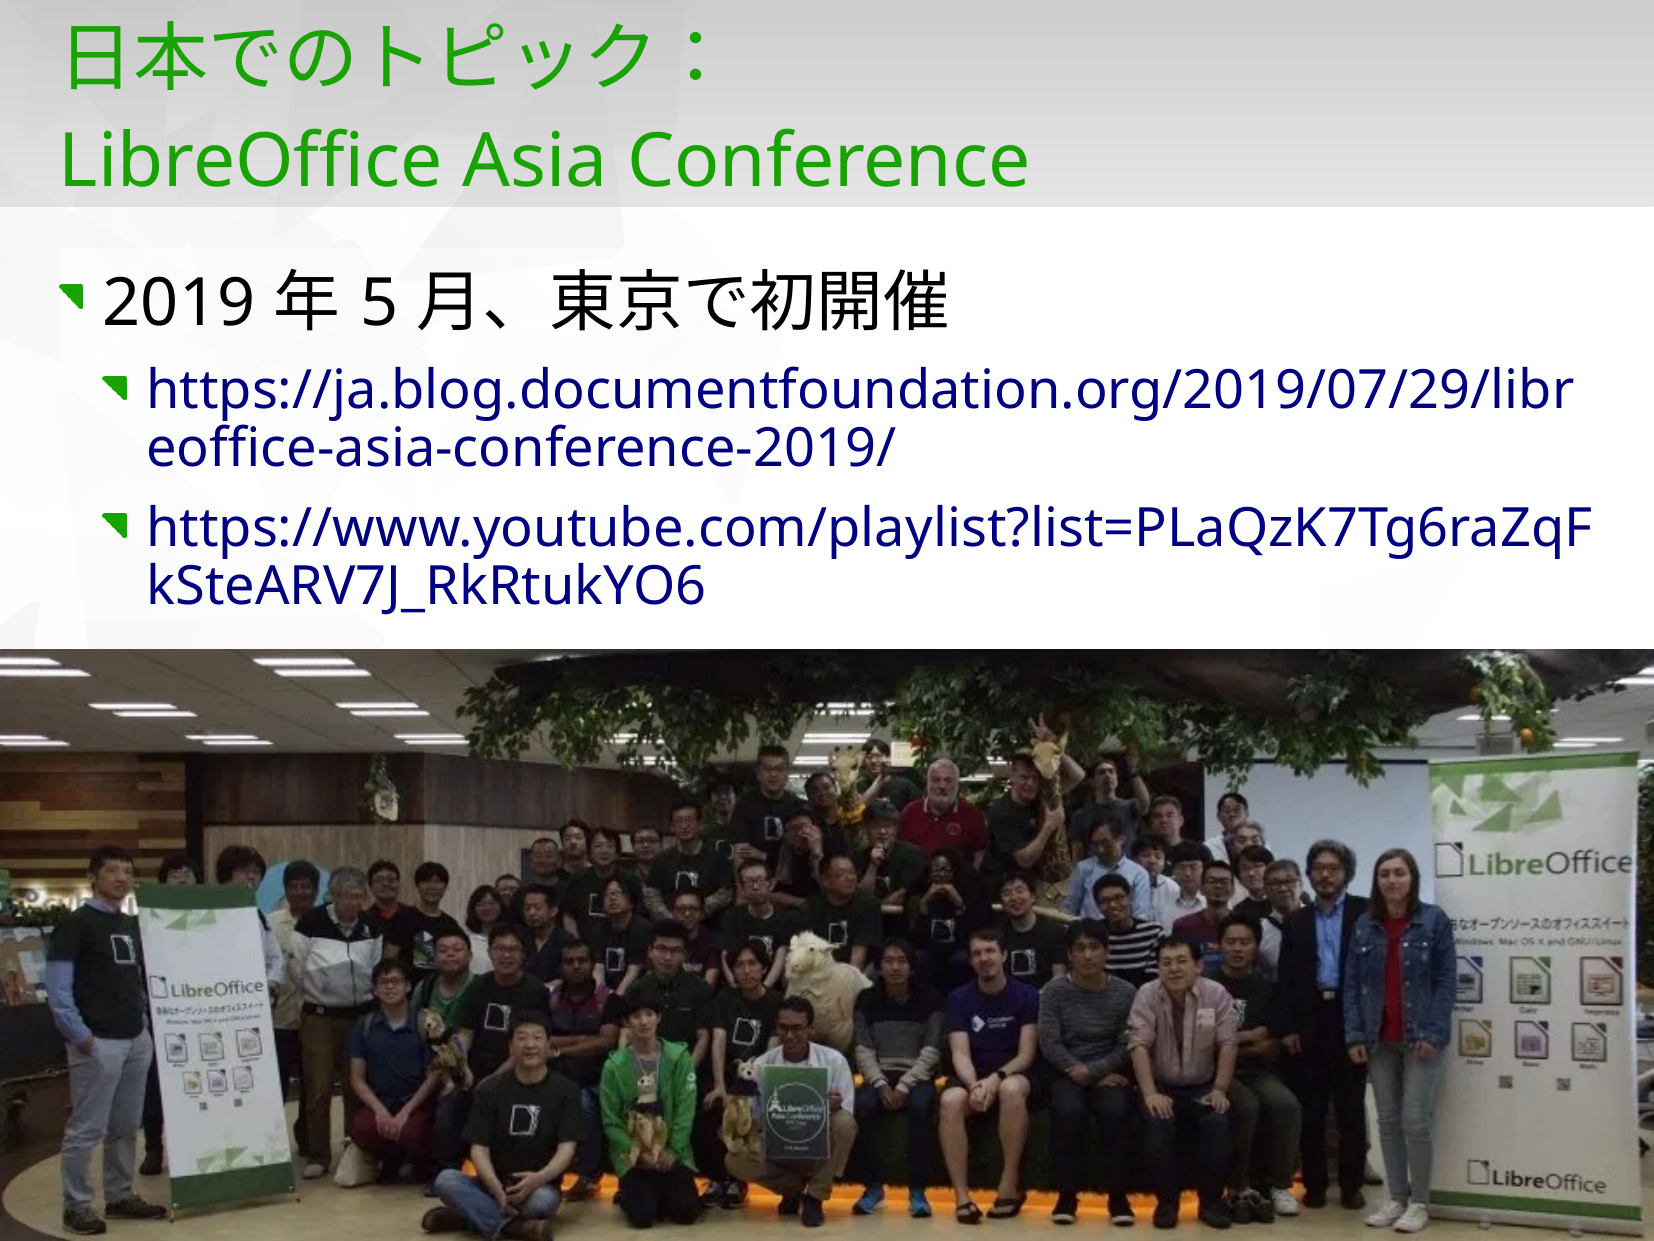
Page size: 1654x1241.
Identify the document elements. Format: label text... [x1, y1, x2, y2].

title 日本でのトピック： LibreOffice Asia Conference [59, 0, 1595, 212]
picture [0, 0, 1654, 1241]
list 2019年5月、東京で初開催 https://ja.blog.documentfoundation.org/2019/07/29/libreoffice-asia-conference-2019/ https://www.youtube.com/playlist?list=PLaQzK7Tg6raZqFkSteARV7J_RkRtukYO6 [59, 248, 1595, 621]
